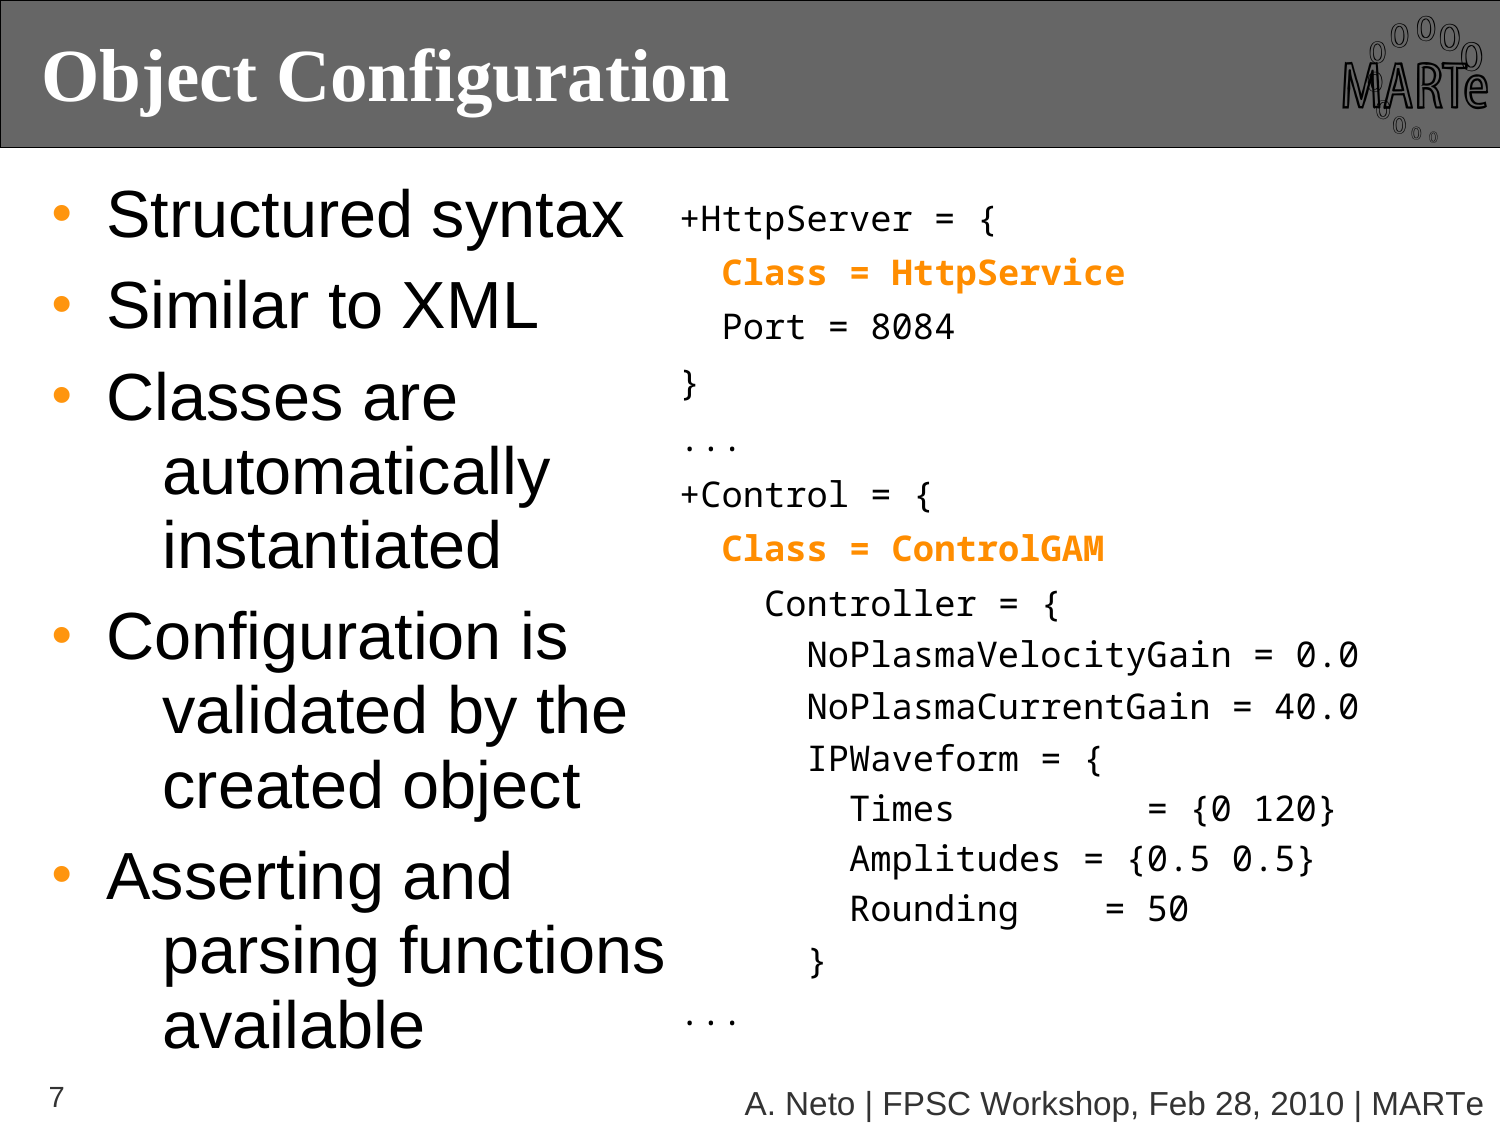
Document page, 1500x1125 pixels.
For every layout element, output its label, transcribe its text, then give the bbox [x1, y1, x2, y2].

list Structured syntax Similar to XML Classes are automatically instantiated Configuration is validated by the created object Asserting and parsing functions available [50, 173, 709, 1063]
list +HttpServer = { Class = HttpService Port = 8084 } ... +Control = { Class = ControlGAM Controller = { NoPlasmaVelocityGain = 0.0 NoPlasmaCurrentGain = 40.0 IPWaveform = { Times = {0 120} Amplitudes = {0.5 0.5} Rounding = 50 } ... [709, 197, 1456, 1034]
title Object Configuration [41, 0, 1329, 151]
picture [1340, 0, 1489, 148]
